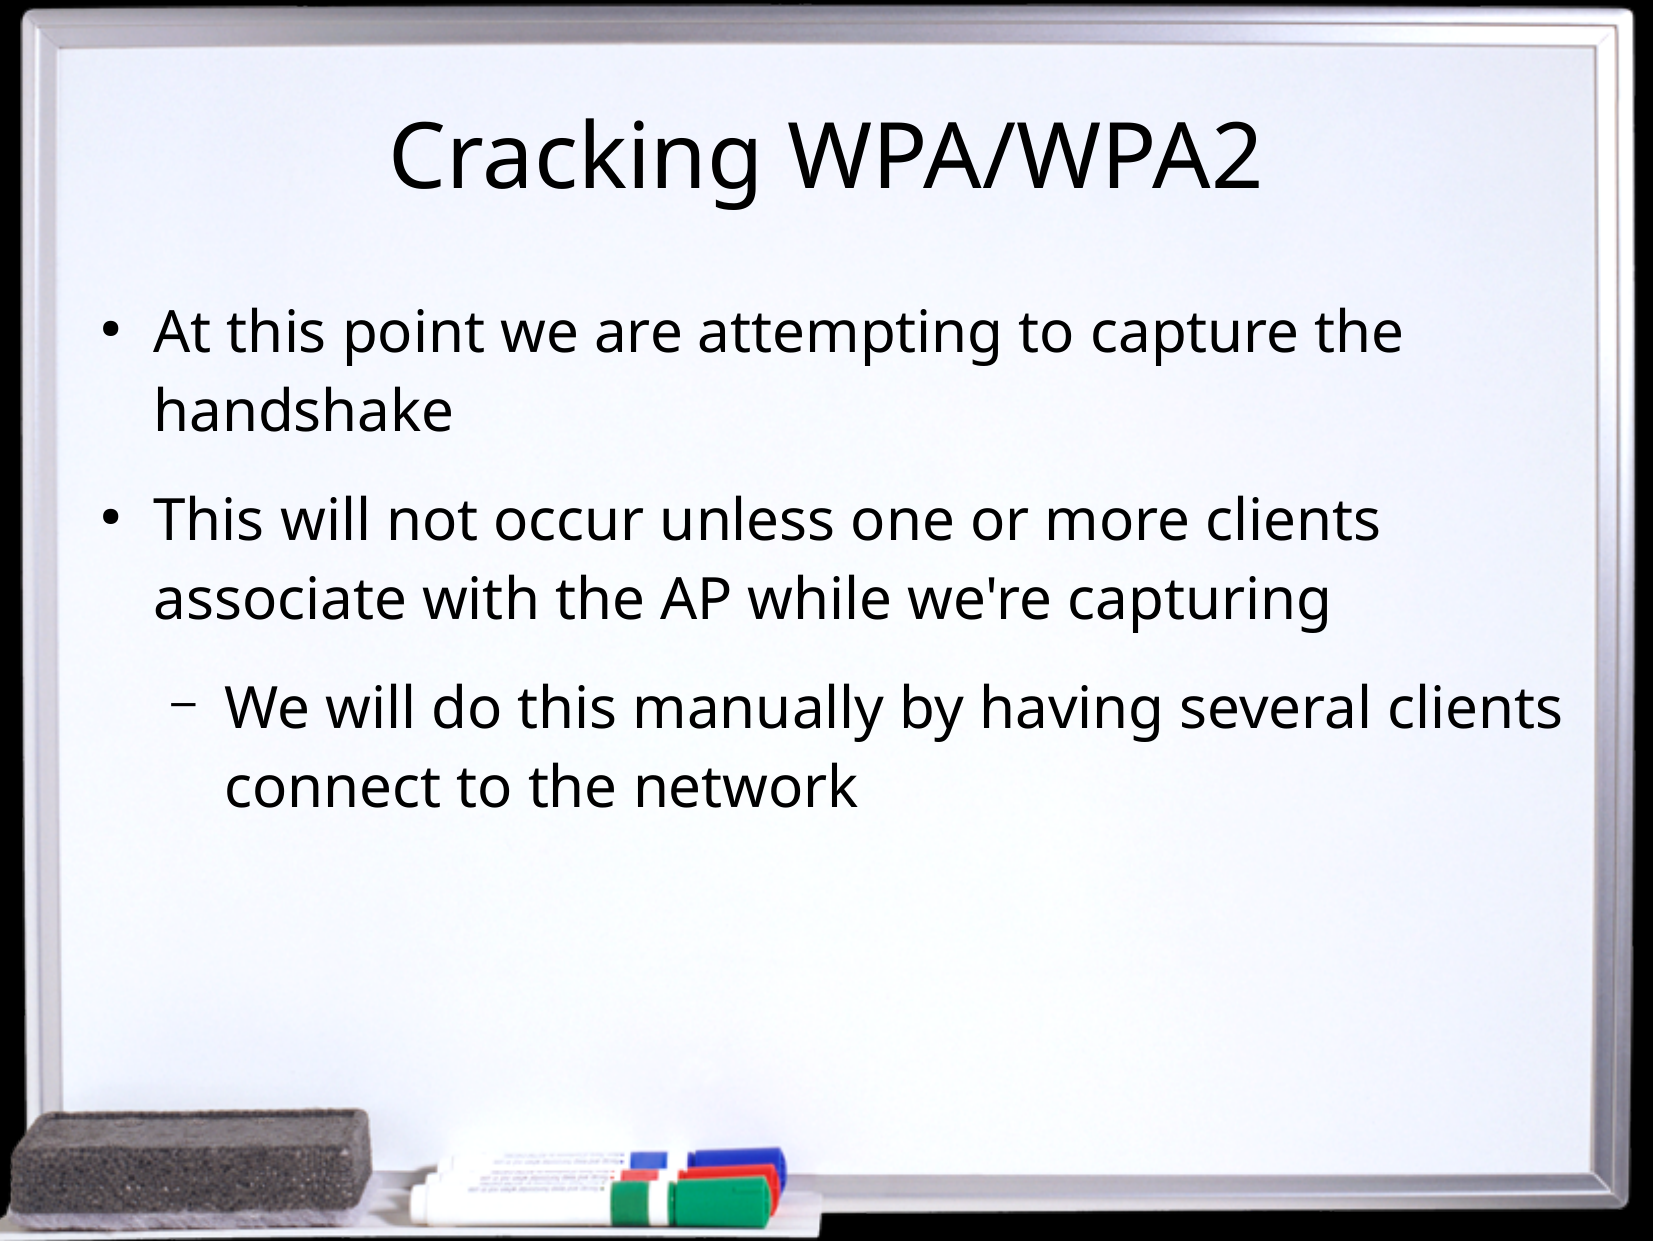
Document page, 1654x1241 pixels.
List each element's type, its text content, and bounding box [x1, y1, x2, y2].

title Cracking WPA/WPA2 [82, 49, 1571, 257]
list At this point we are attempting to capture the handshake This will not occur unless one or more clients associate with the AP while we're capturing We will do this manually by having several clients connect to the network [82, 290, 1571, 1109]
picture [0, 0, 1654, 1241]
